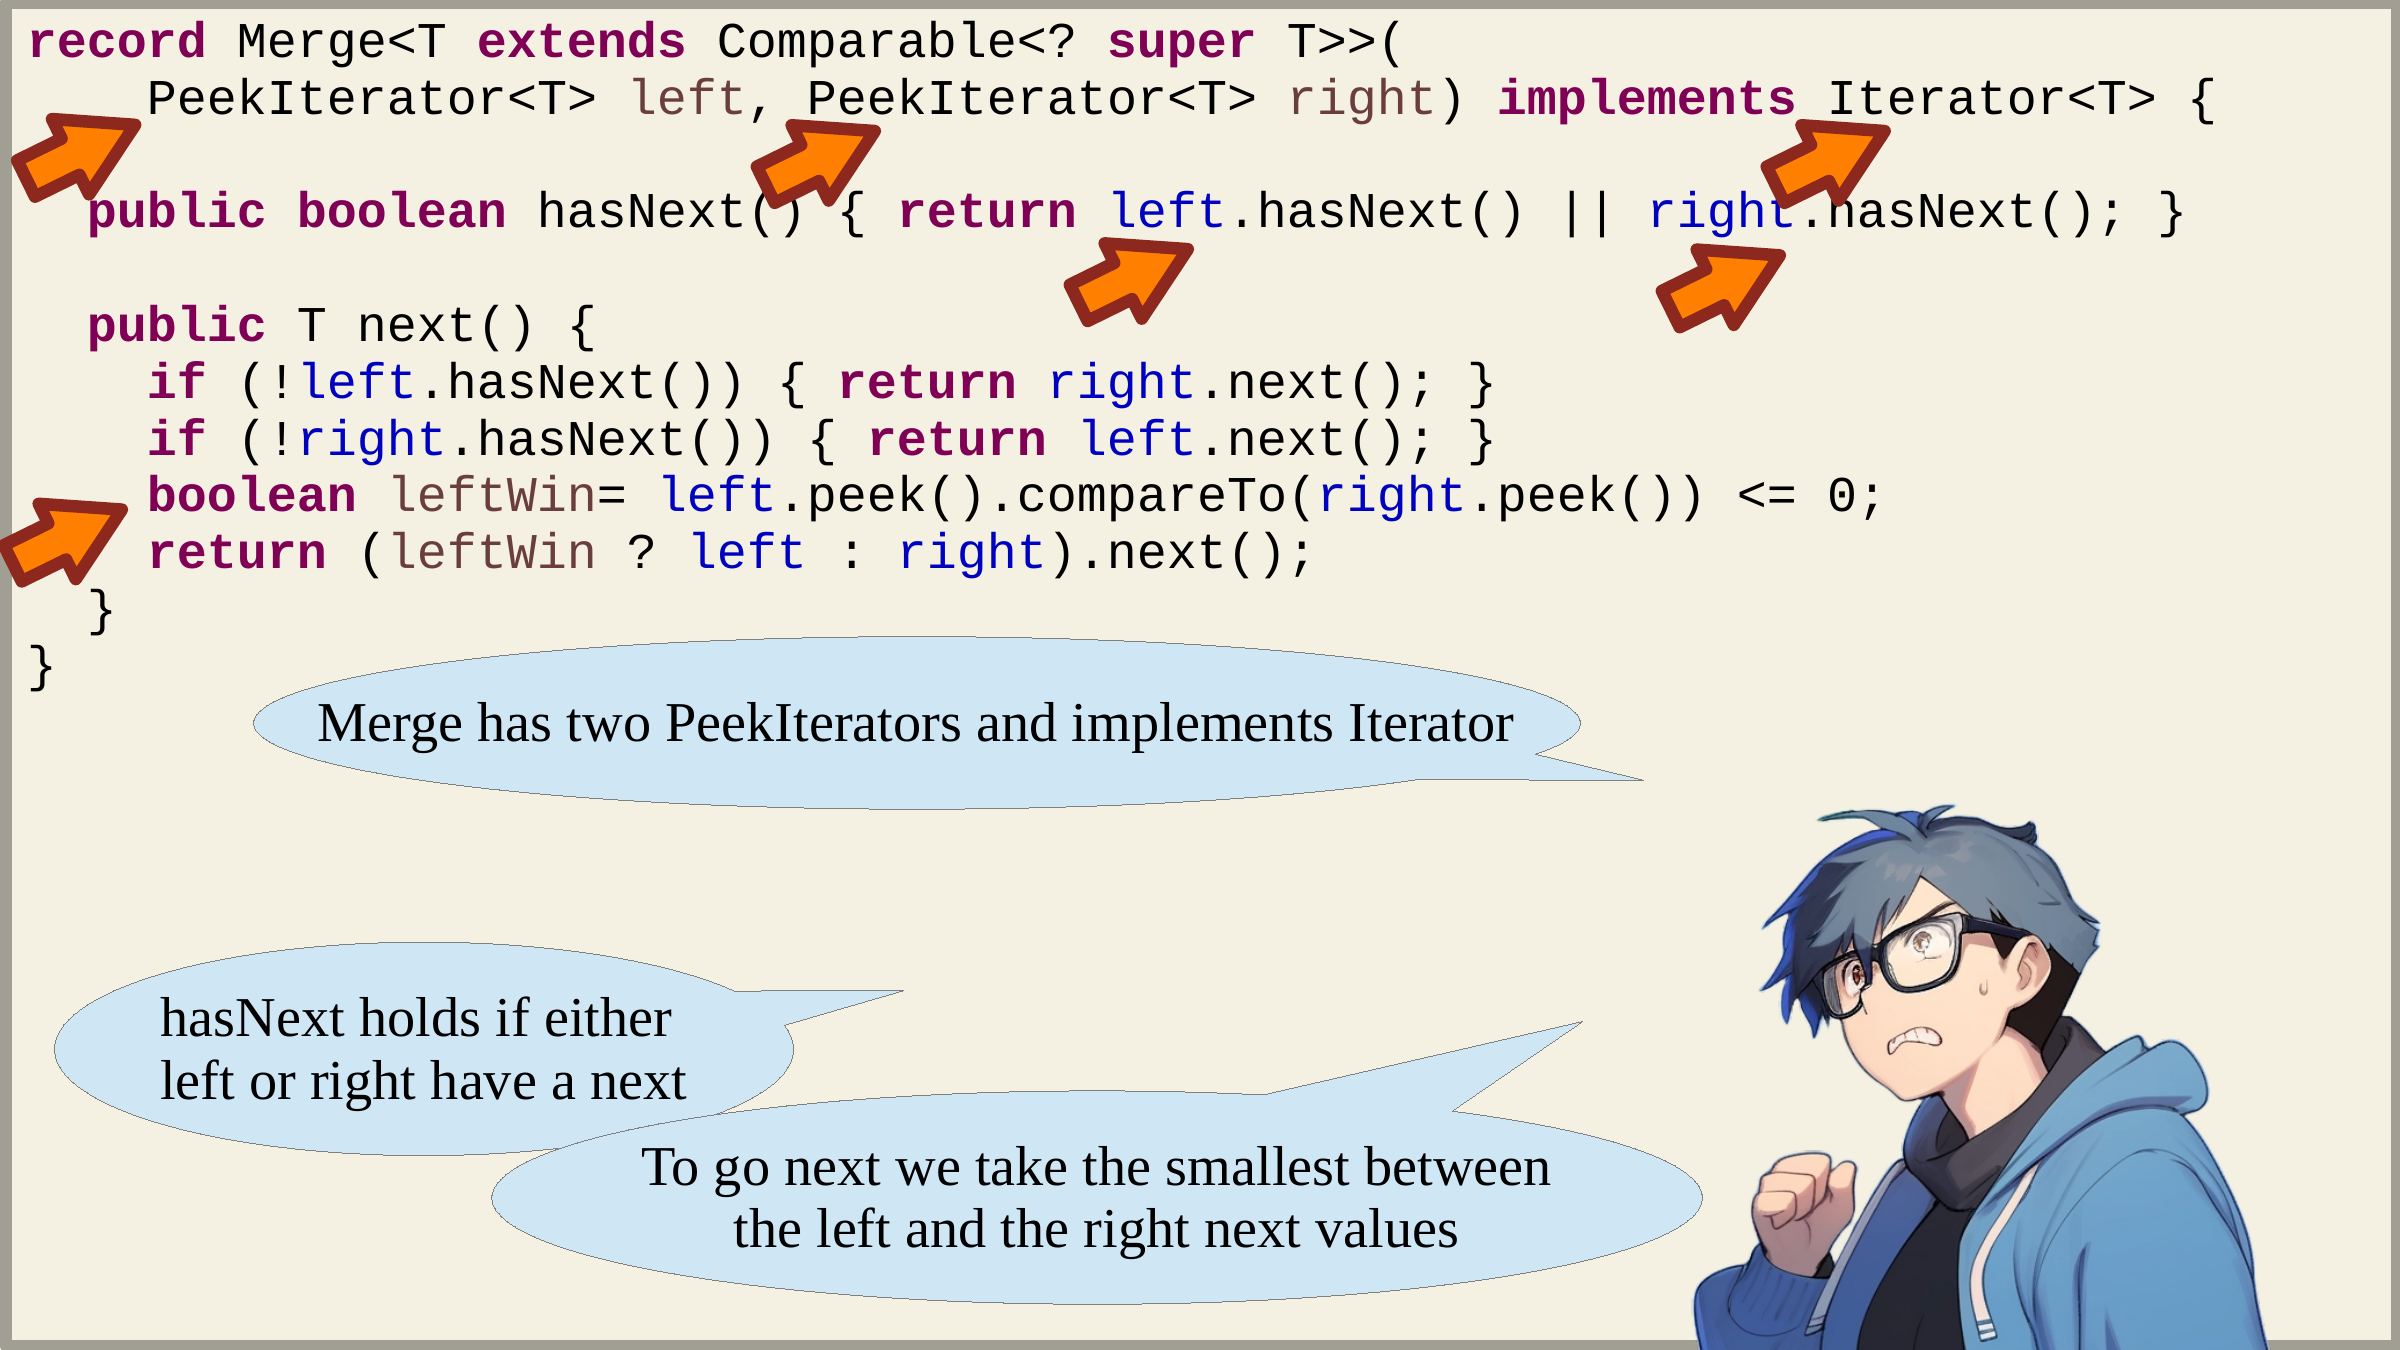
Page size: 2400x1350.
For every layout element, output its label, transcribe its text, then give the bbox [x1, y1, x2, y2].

picture [1649, 607, 2400, 1350]
text_box [756, 125, 875, 203]
text_box To go next we take the smallest between the left and the right next values [491, 1021, 1649, 1305]
text_box hasNext holds if either left or right have a next [54, 942, 904, 1156]
text_box Merge has two PeekIterators and implements Iterator [253, 636, 1644, 810]
text_box [1766, 125, 1885, 203]
text_box [1661, 249, 1780, 328]
text_box [1069, 243, 1188, 321]
text_box [3, 503, 122, 582]
text_box [17, 119, 136, 197]
text_box record Merge<T extends Comparable<? super T>>( PeekIterator<T> left, PeekIterator<T> right) implements Iterator<T> { public boolean hasNext() { return left.hasNext() || right.hasNext(); } public T next() { if (!left.hasNext()) { return right.next(); } if (!right.hasNext()) { return left.next(); } boolean leftWin= left.peek().compareTo(right.peek()) <= 0; return (leftWin ? left : right).next(); } } [5, 2, 2398, 1346]
